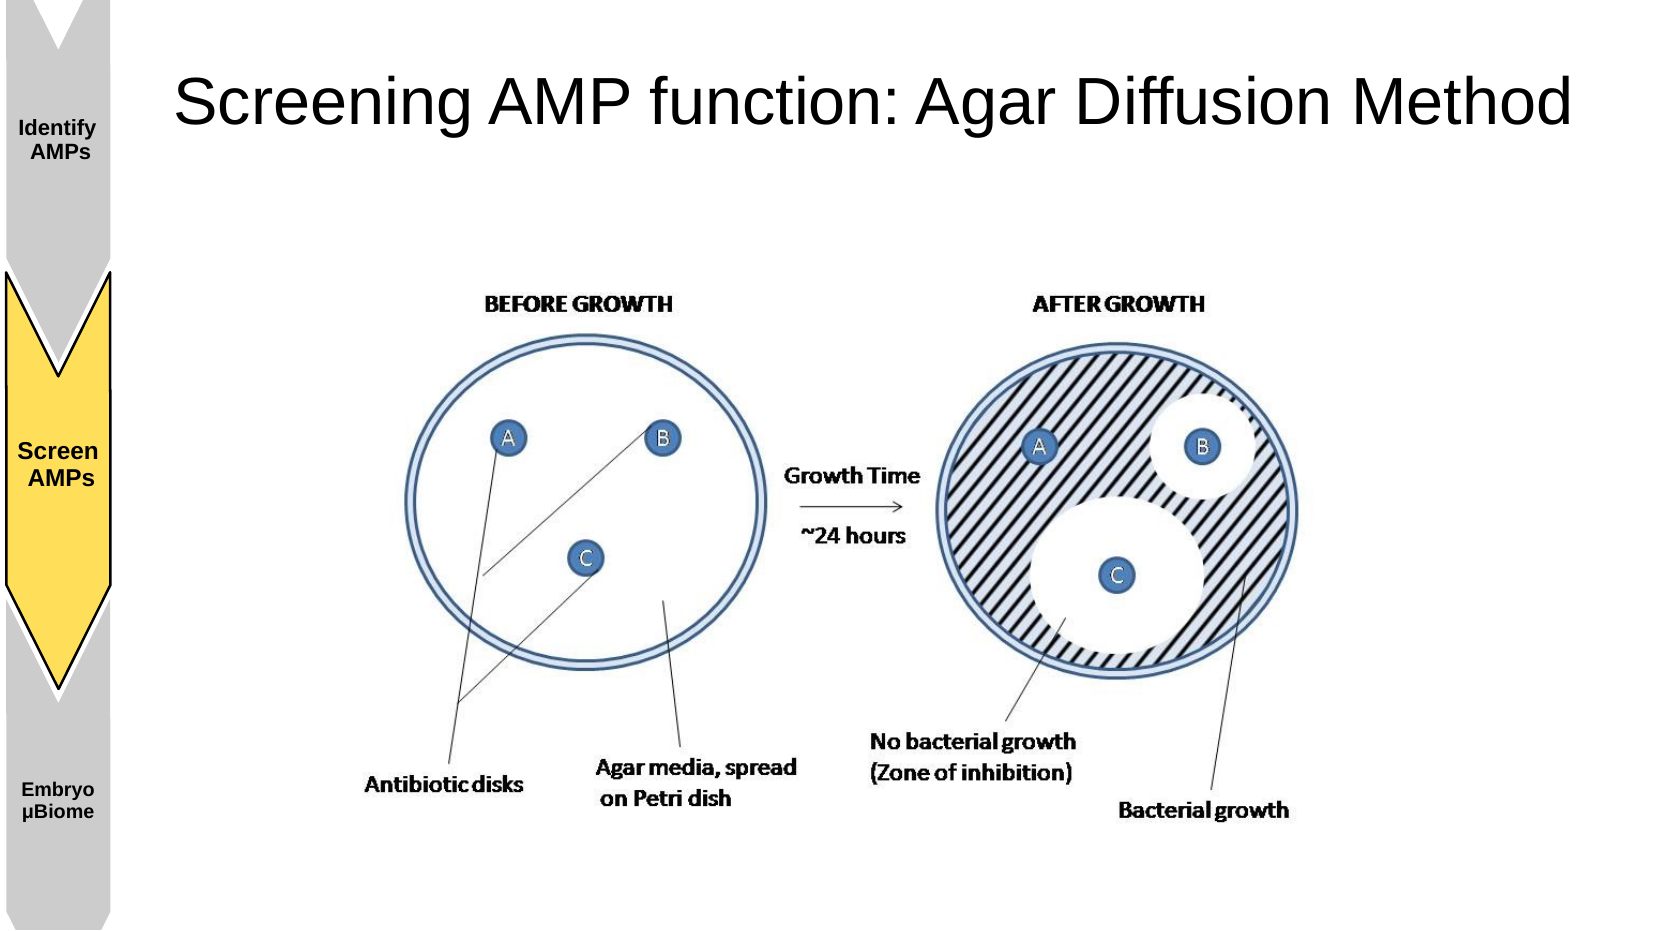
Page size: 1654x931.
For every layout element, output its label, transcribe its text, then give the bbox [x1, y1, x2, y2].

picture [0, 0, 1383, 931]
title Screening AMP function: Agar Diffusion Method [546, 23, 1619, 179]
